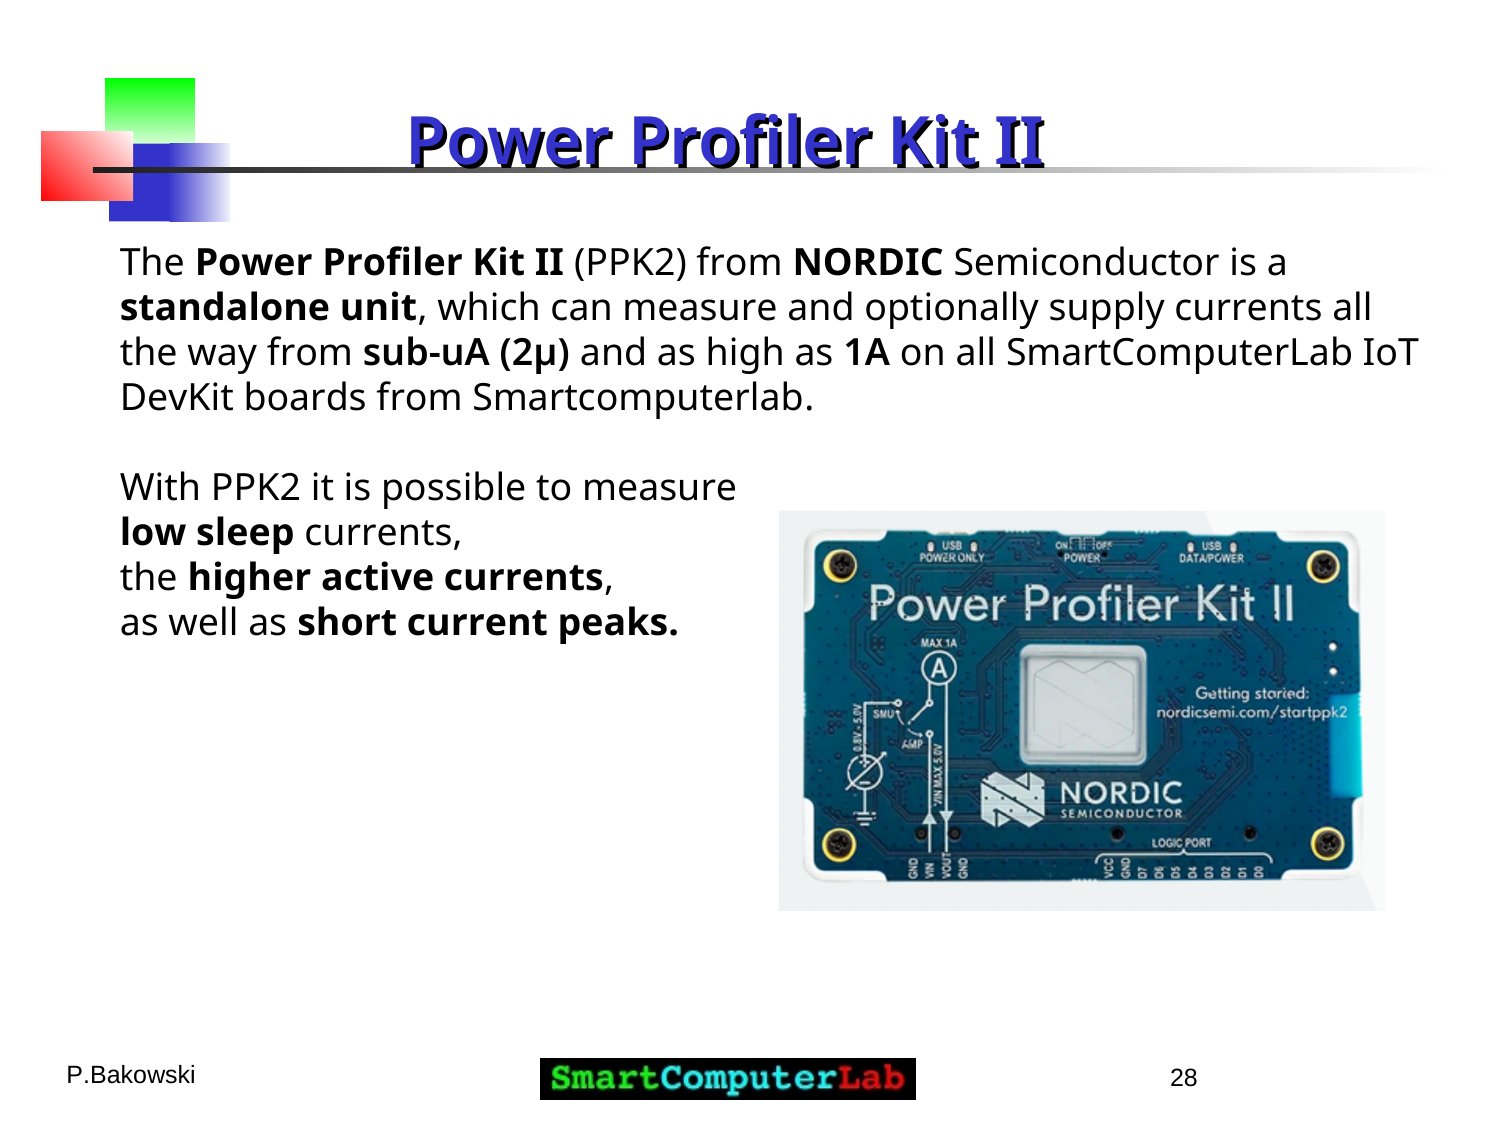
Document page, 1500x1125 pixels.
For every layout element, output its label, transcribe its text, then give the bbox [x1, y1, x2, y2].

title Power Profiler Kit II [130, 10, 1321, 179]
picture [540, 1058, 916, 1100]
text_box The Power Profiler Kit II (PPK2) from NORDIC Semiconductor is a standalone unit, which can measure and optionally supply currents all the way from sub-uA (2µ) and as high as 1A on all SmartComputerLab IoT DevKit boards from Smartcomputerlab. With PPK2 it is possible to measure low sleep currents, the higher active currents, as well as short current peaks. [105, 179, 1441, 949]
text_box [120, 195, 1456, 964]
picture [778, 510, 1385, 911]
